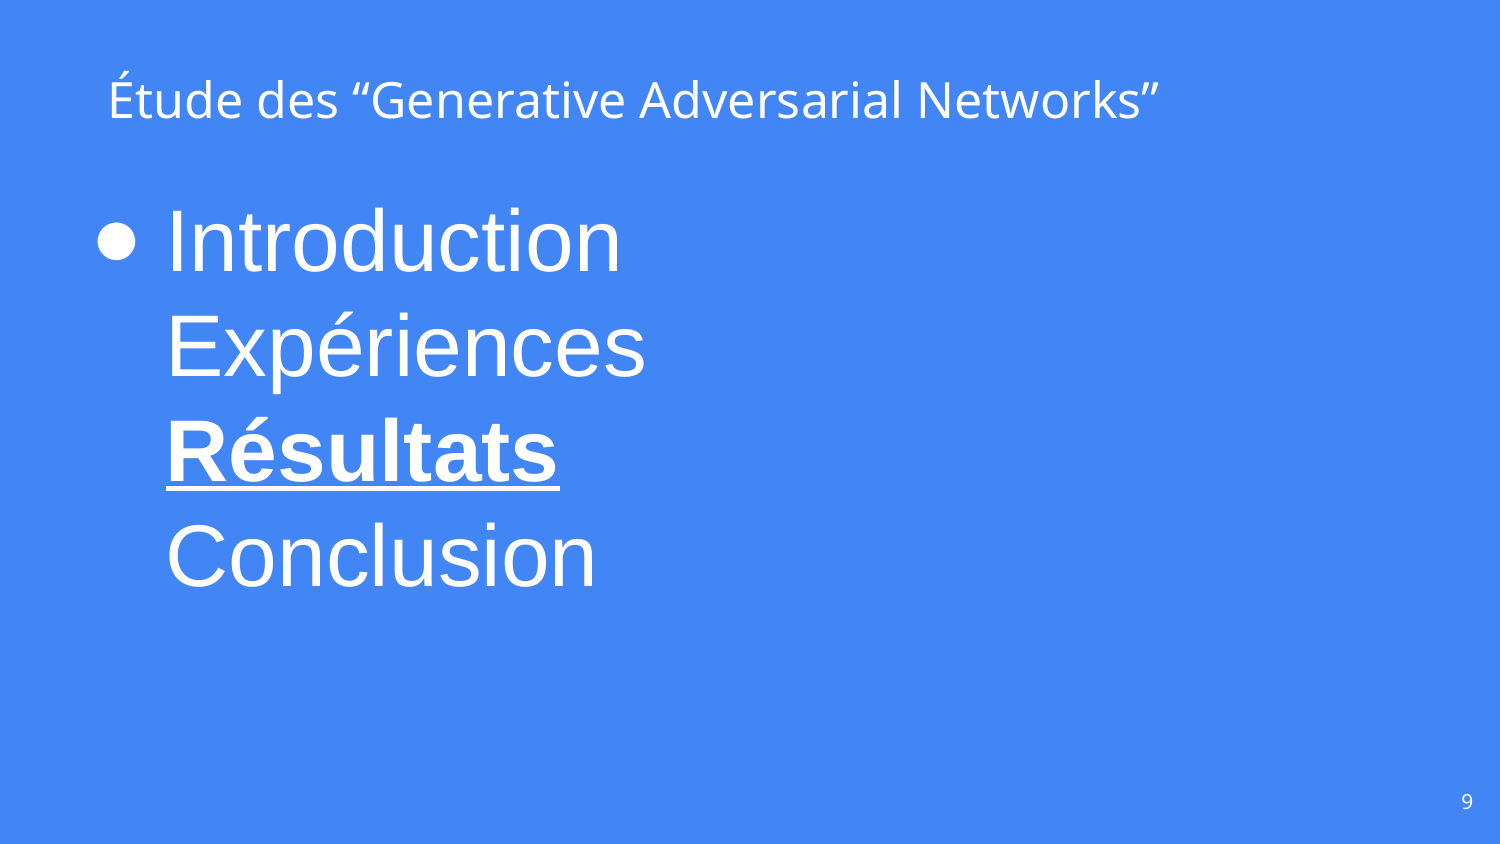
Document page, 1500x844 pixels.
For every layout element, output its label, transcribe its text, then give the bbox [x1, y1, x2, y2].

text_box Étude des “Generative Adversarial Networks” [92, 53, 1225, 176]
title Introduction Expériences Résultats Conclusion [75, 363, 1425, 530]
slide_number <number> [1398, 770, 1489, 835]
